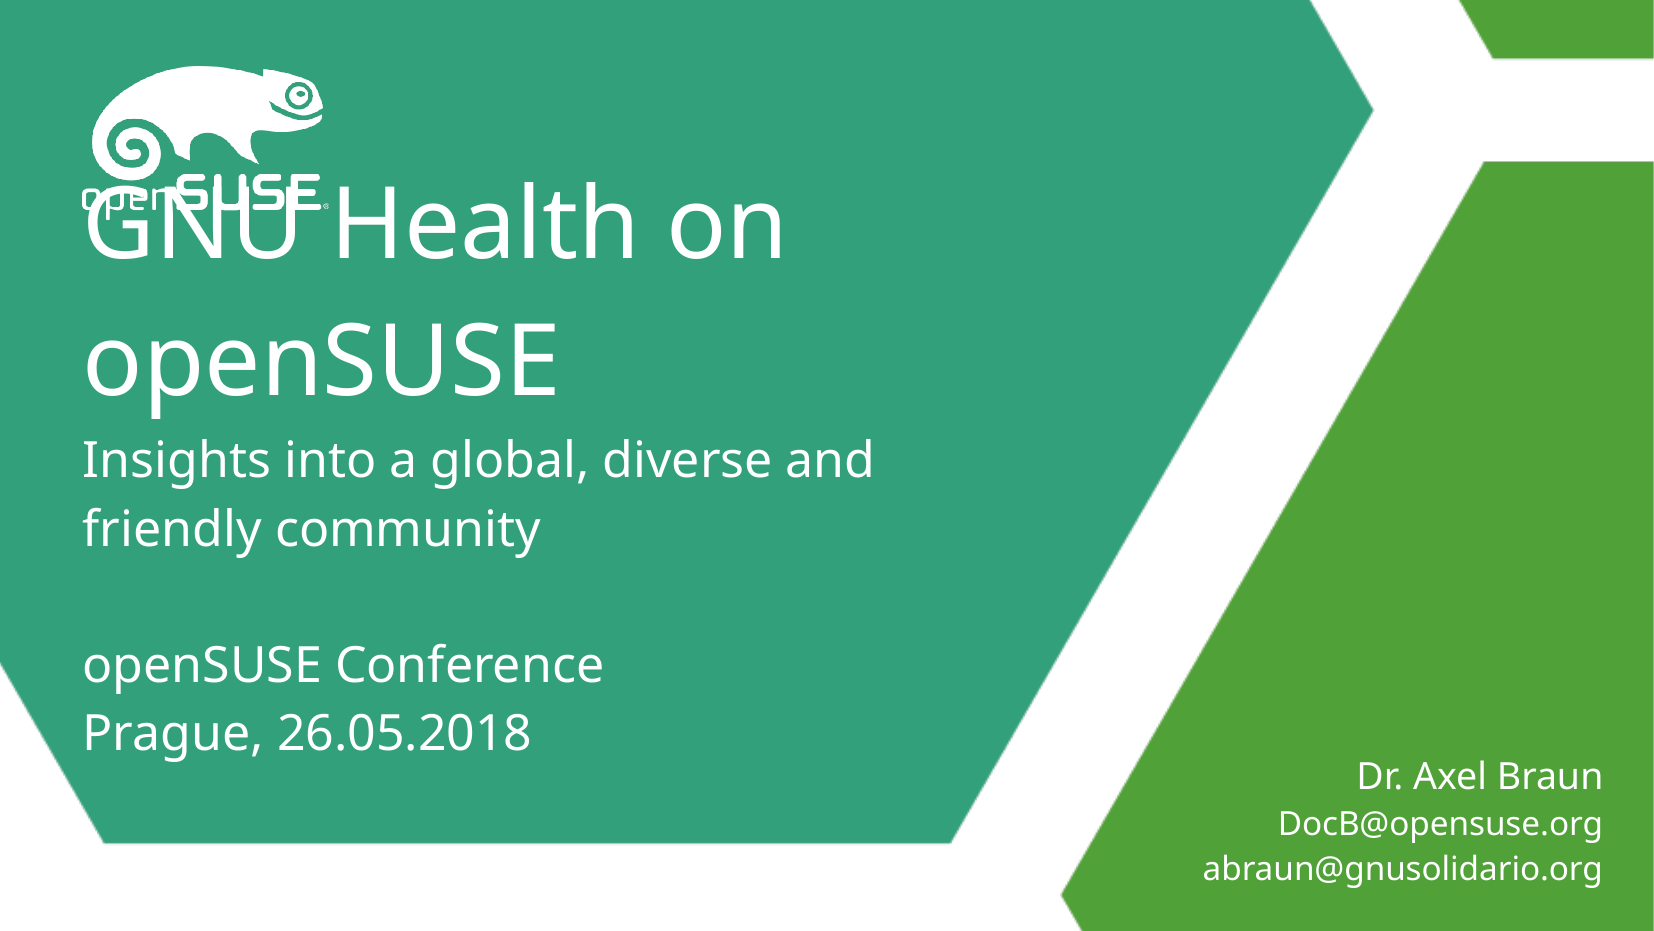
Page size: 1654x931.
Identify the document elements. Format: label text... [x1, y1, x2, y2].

picture [0, 0, 1654, 931]
subtitle Dr. Axel Braun DocB@opensuse.org abraun@gnusolidario.org [1177, 686, 1604, 931]
title GNU Health on openSUSE Insights into a global, diverse and friendly community openSUSE Conference Prague, 26.05.2018 [82, 238, 1218, 680]
